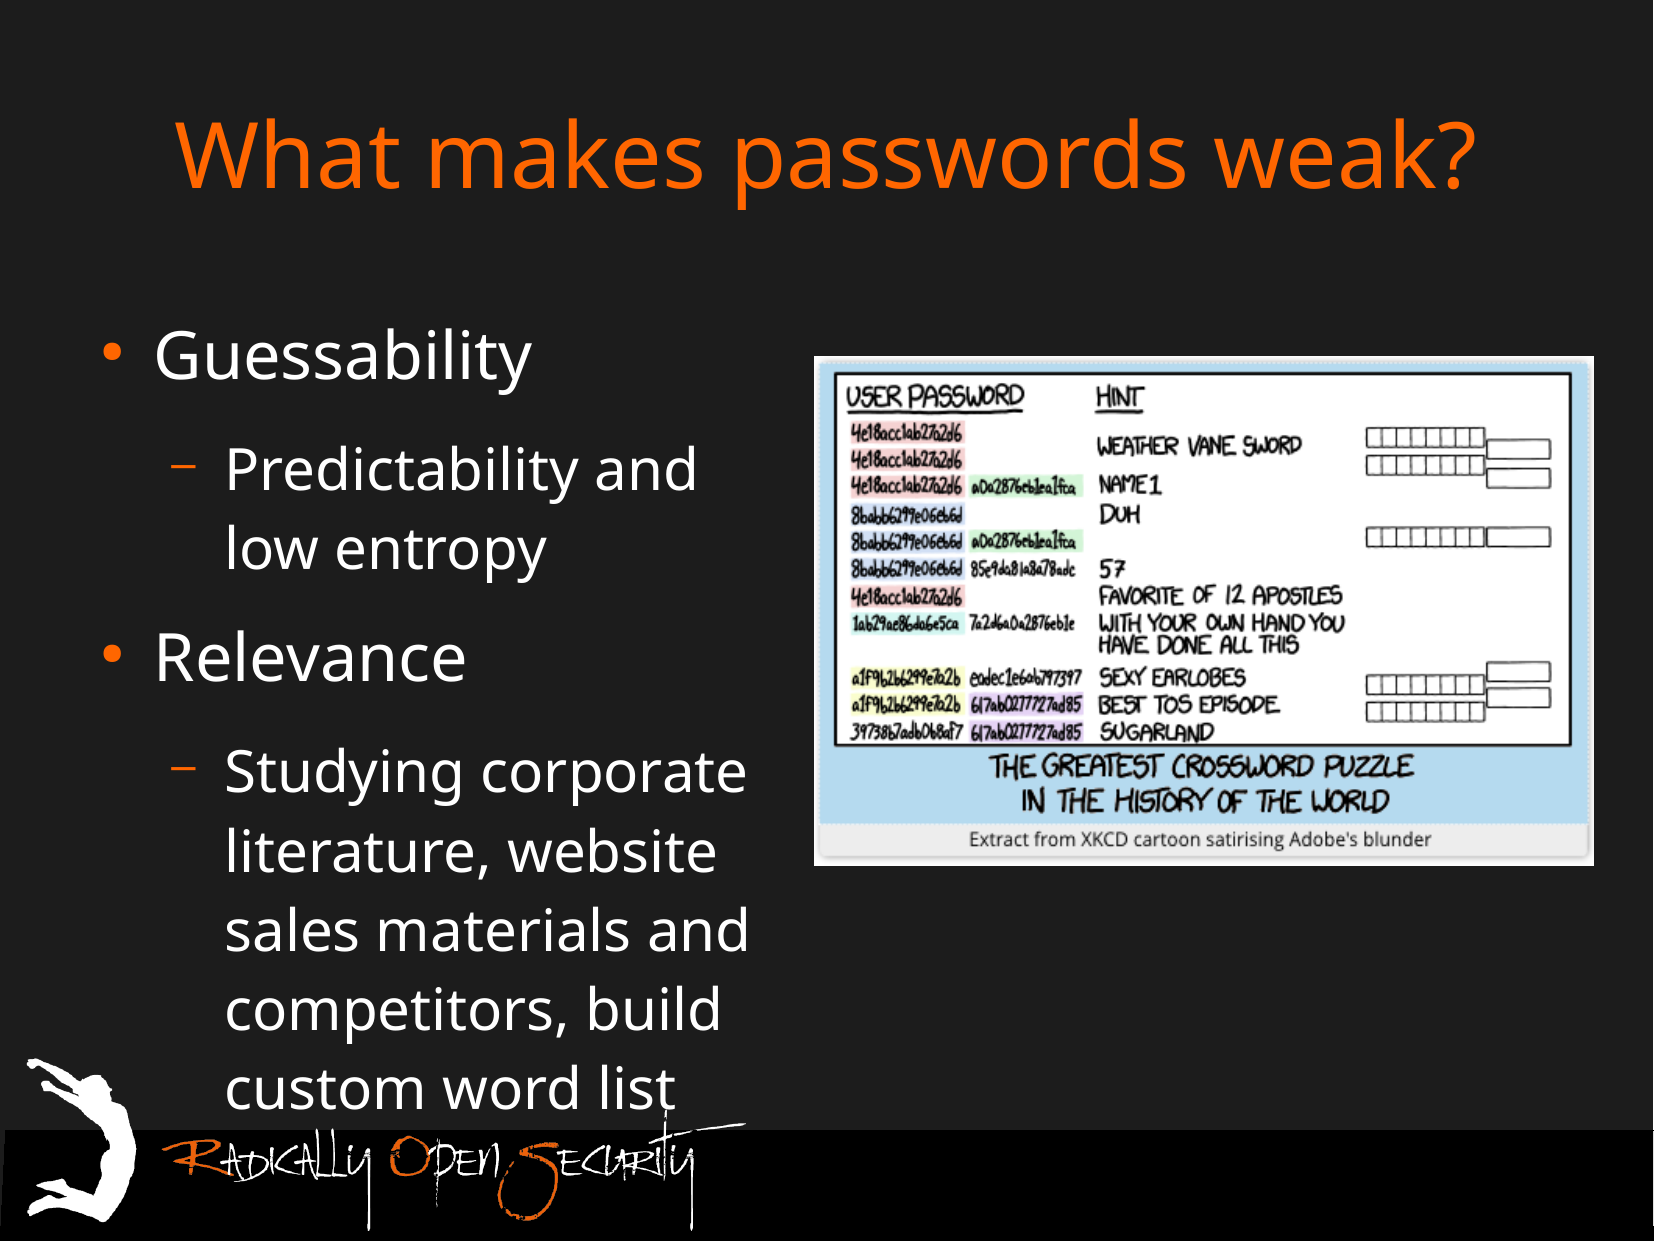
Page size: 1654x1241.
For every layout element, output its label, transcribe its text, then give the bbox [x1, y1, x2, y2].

title What makes passwords weak? [82, 49, 1571, 257]
list Guessability Predictability and low entropy Relevance Studying corporate literature, website sales materials and competitors, build custom word list [82, 307, 794, 1034]
picture [814, 356, 1594, 866]
picture [0, 1022, 778, 1241]
